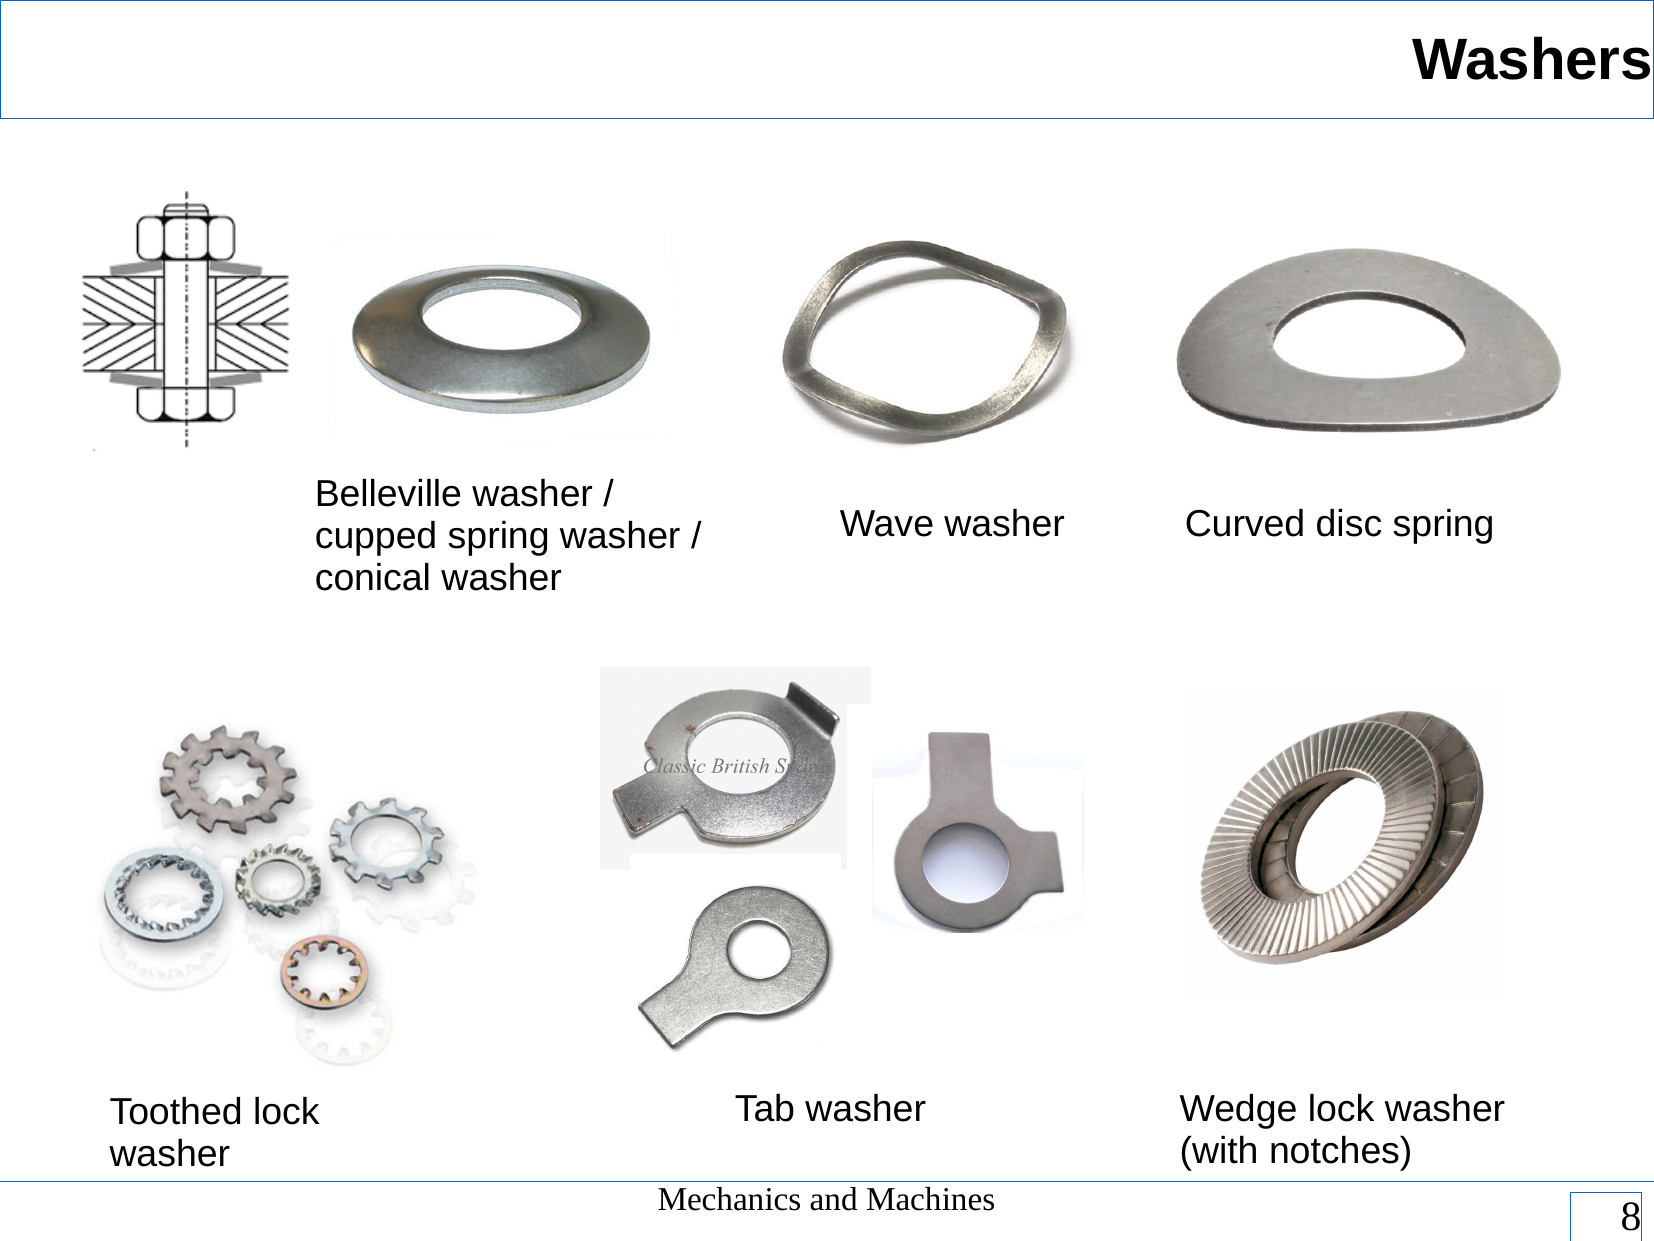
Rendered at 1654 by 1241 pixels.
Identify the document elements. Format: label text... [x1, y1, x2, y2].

picture [0, 689, 583, 1096]
picture [600, 667, 1096, 1066]
text_box Wedge lock washer (with notches) [1164, 1080, 1531, 1179]
text_box Belleville washer / cupped spring washer / conical washer [300, 465, 751, 616]
text_box Toothed lock washer [94, 1096, 466, 1141]
text_box Curved disc spring [1170, 495, 1520, 552]
title Washers [0, 0, 1654, 119]
picture [15, 143, 676, 496]
picture [720, 134, 1131, 546]
text_box Wave washer [825, 495, 1098, 552]
picture [1170, 245, 1566, 436]
picture [1188, 689, 1501, 1002]
text_box Tab washer [720, 1080, 951, 1137]
